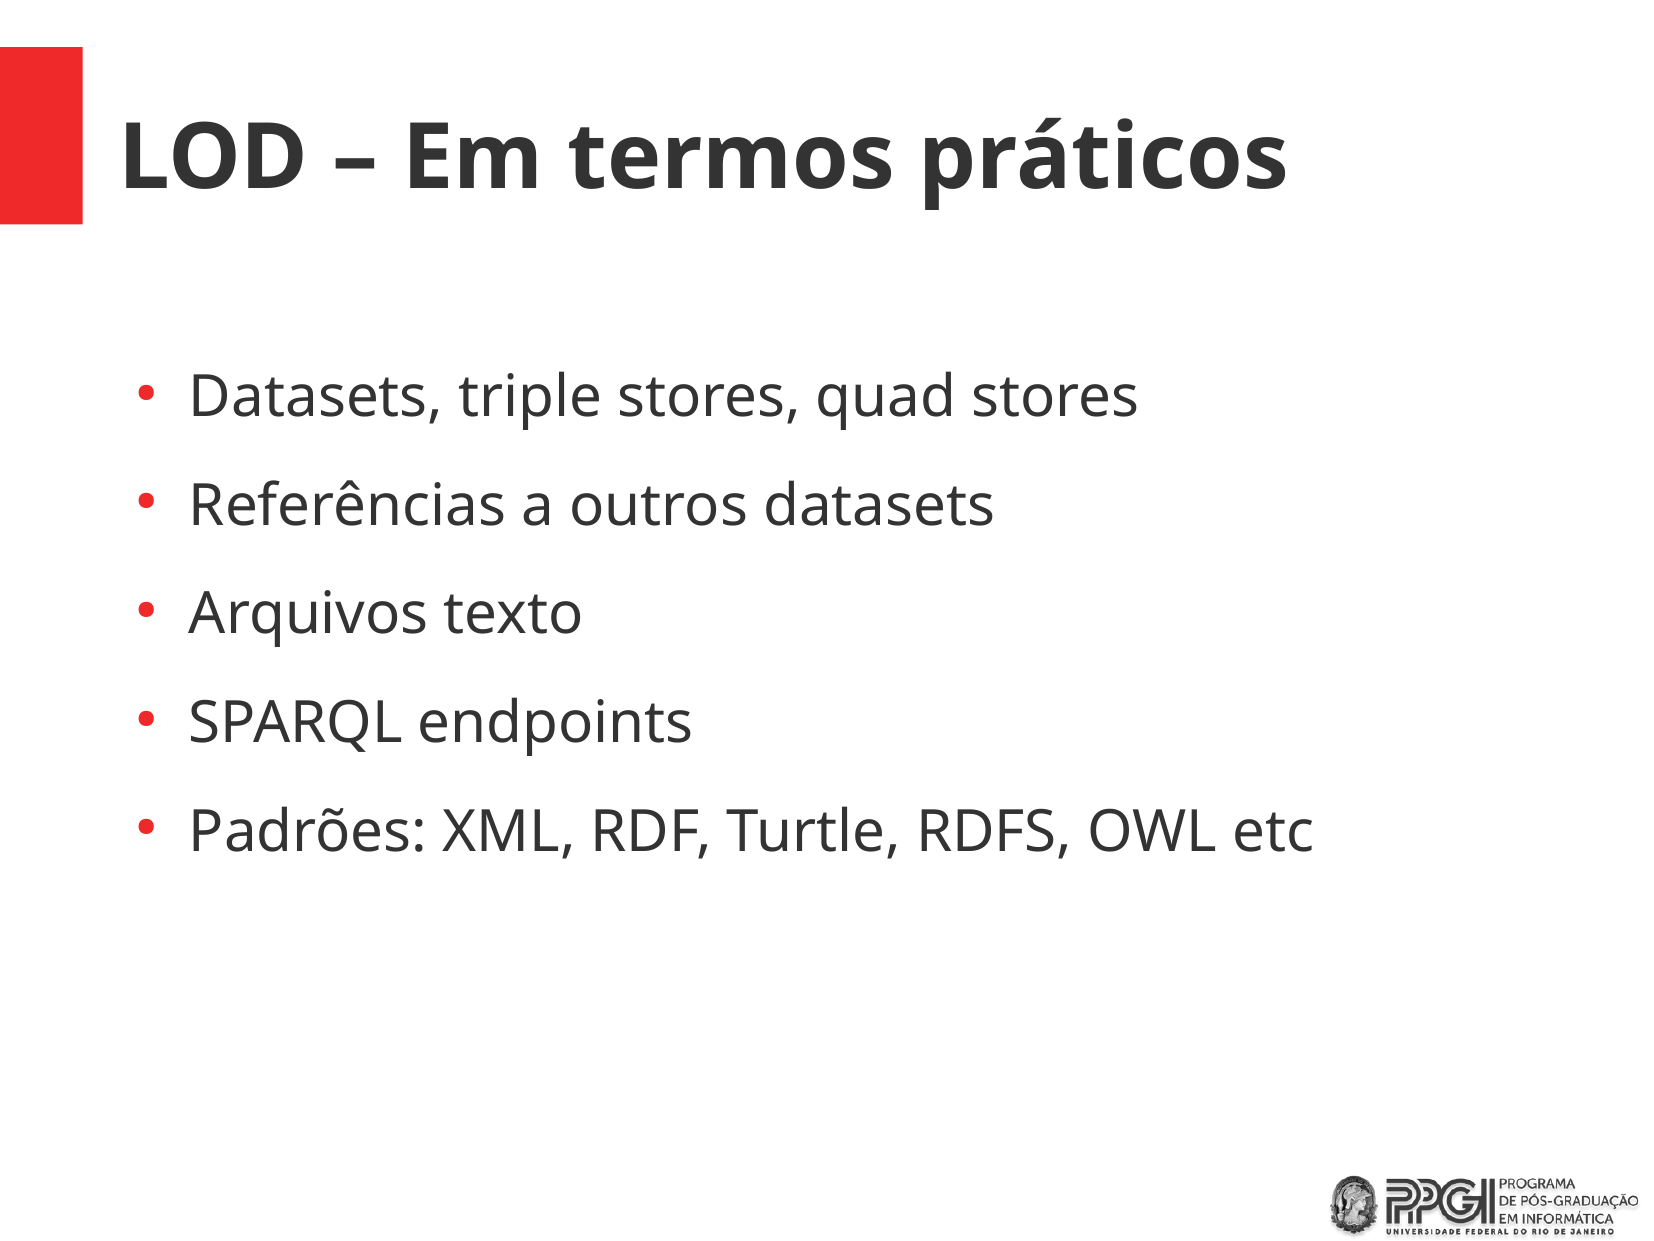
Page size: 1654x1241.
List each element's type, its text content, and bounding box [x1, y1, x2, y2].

list Datasets, triple stores, quad stores Referências a outros datasets Arquivos texto SPARQL endpoints Padrões: XML, RDF, Turtle, RDFS, OWL etc [118, 354, 1536, 1074]
title LOD – Em termos práticos [118, 49, 1571, 257]
